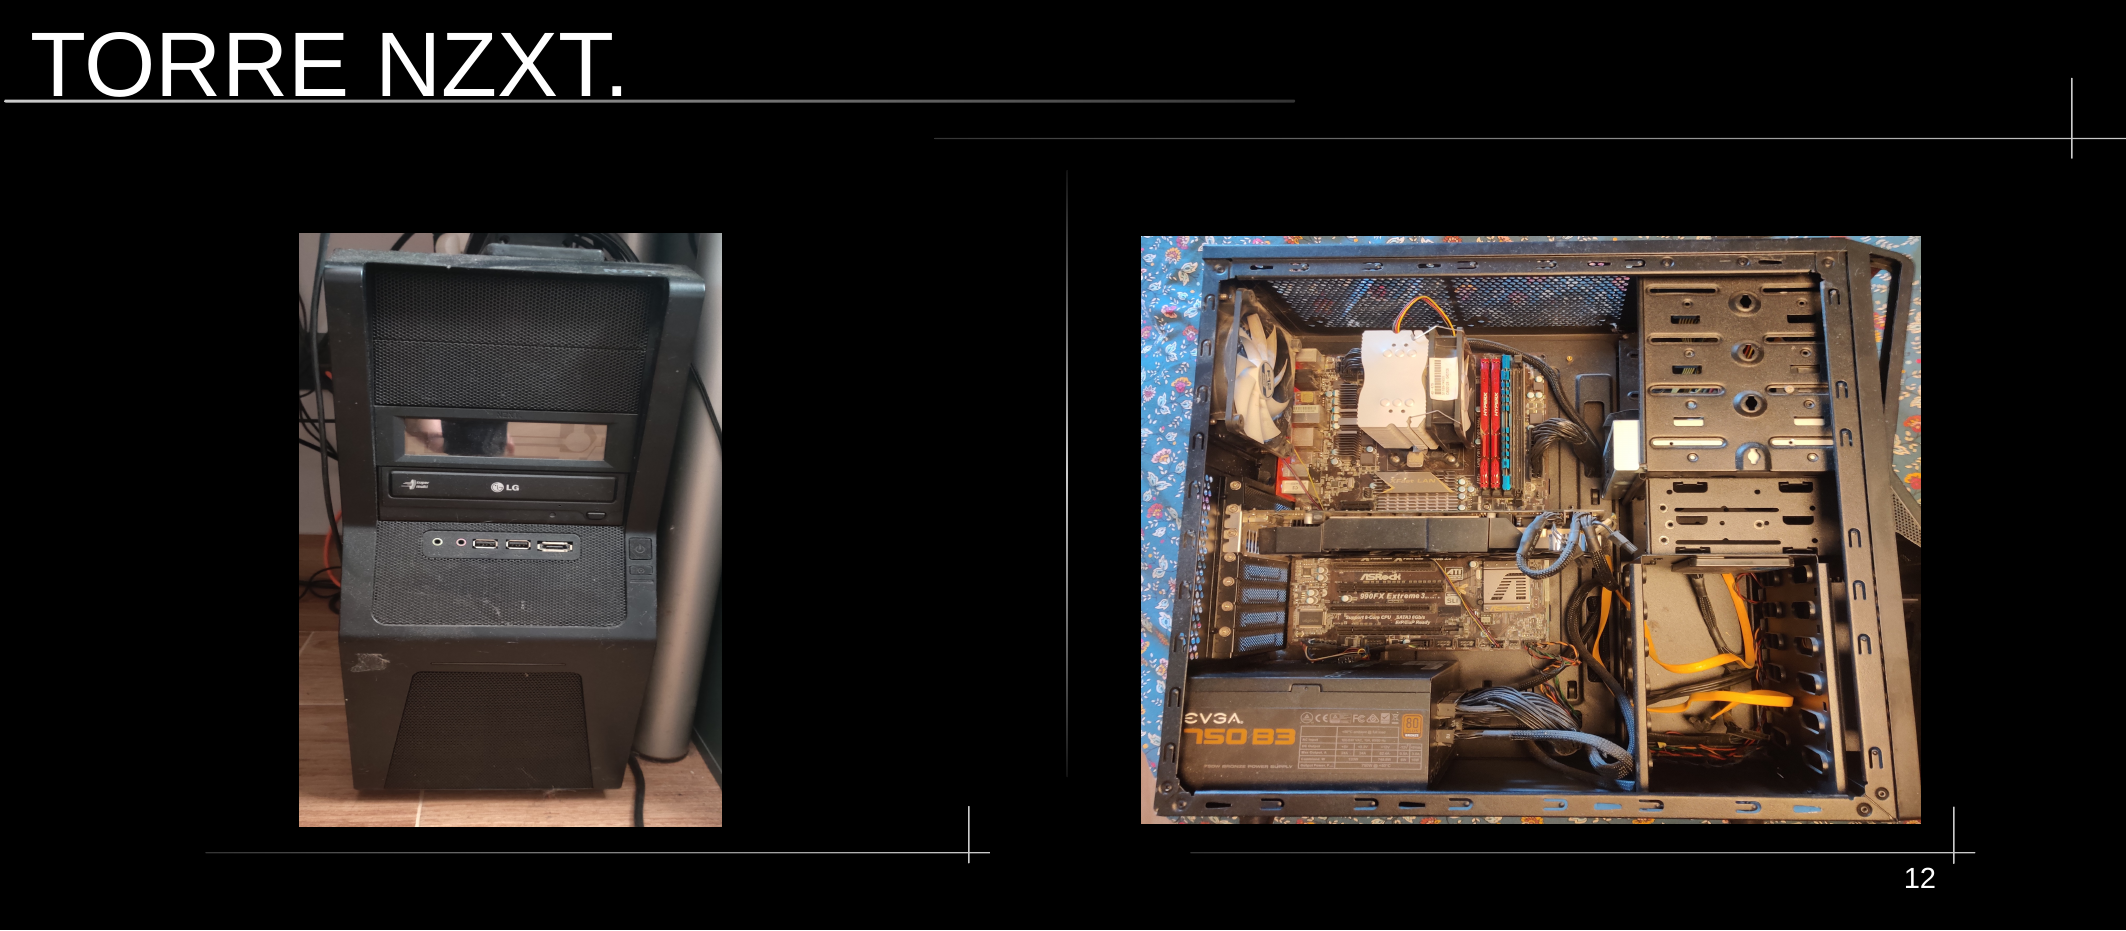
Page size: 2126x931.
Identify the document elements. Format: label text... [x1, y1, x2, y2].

picture [1141, 236, 1921, 824]
picture [299, 233, 722, 827]
title TORRE NZXT. [30, 0, 2043, 169]
